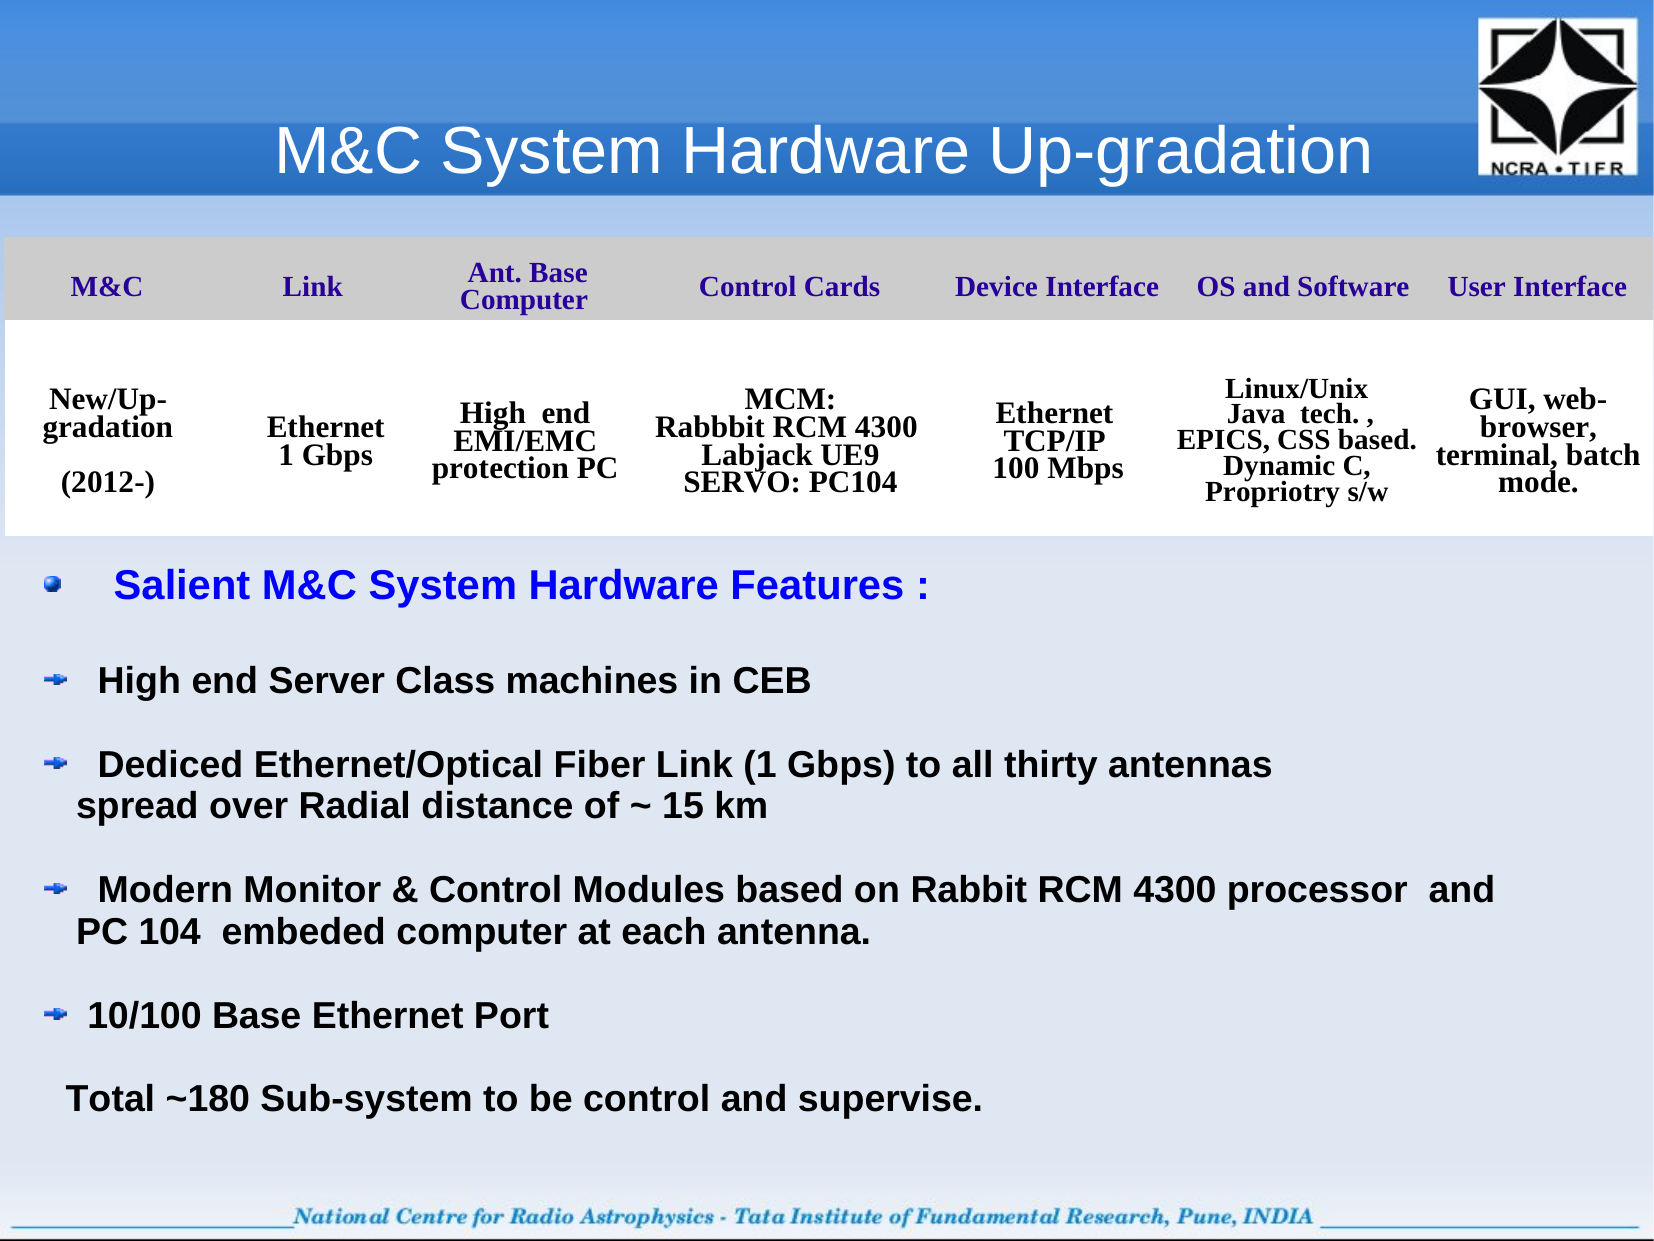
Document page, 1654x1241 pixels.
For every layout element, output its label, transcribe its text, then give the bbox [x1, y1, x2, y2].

table_header Link [210, 237, 409, 320]
table_header Control Cards [640, 237, 940, 320]
table_header Ethernet 1 Gbps [211, 320, 410, 536]
picture [44, 1008, 67, 1020]
table_header GUI, web-browser, terminal, batch mode. [1417, 320, 1654, 536]
picture [44, 757, 67, 769]
picture [44, 576, 61, 592]
text_box M&C System Hardware Up-gradation [82, 49, 1567, 237]
table_header Ethernet TCP/IP 100 Mbps [941, 320, 1176, 536]
table_header OS and Software [1175, 237, 1416, 320]
text_box Salient M&C System Hardware Features : High end Server Class machines in CEB Dediced Ethernet/Optical Fiber Link (1 Gbps) to all thirty antennas spread over Radial distance of ~ 15 km Modern Monitor & Control Modules based on Rabbit RCM 4300 processor and PC 104 embeded computer at each antenna. 10/100 Base Ethernet Port Total ~180 Sub-system to be control and supervise. [29, 555, 1630, 1241]
table_header MCM: Rabbbit RCM 4300 Labjack UE9 SERVO: PC104 [641, 320, 941, 536]
table_header New/Up- gradation (2012-) [5, 320, 211, 536]
table_header Device Interface [940, 237, 1175, 320]
table_header Ant. Base Computer [409, 237, 640, 320]
table_header User Interface [1416, 237, 1654, 320]
picture [44, 674, 67, 685]
table_header Linux/Unix Java tech. , EPICS, CSS based. Dynamic C, Propriotry s/w [1176, 320, 1417, 536]
table_header High end EMI/EMC protection PC [410, 320, 641, 536]
picture [44, 883, 67, 894]
picture [0, 0, 1654, 1241]
table_header M&C [4, 237, 210, 320]
